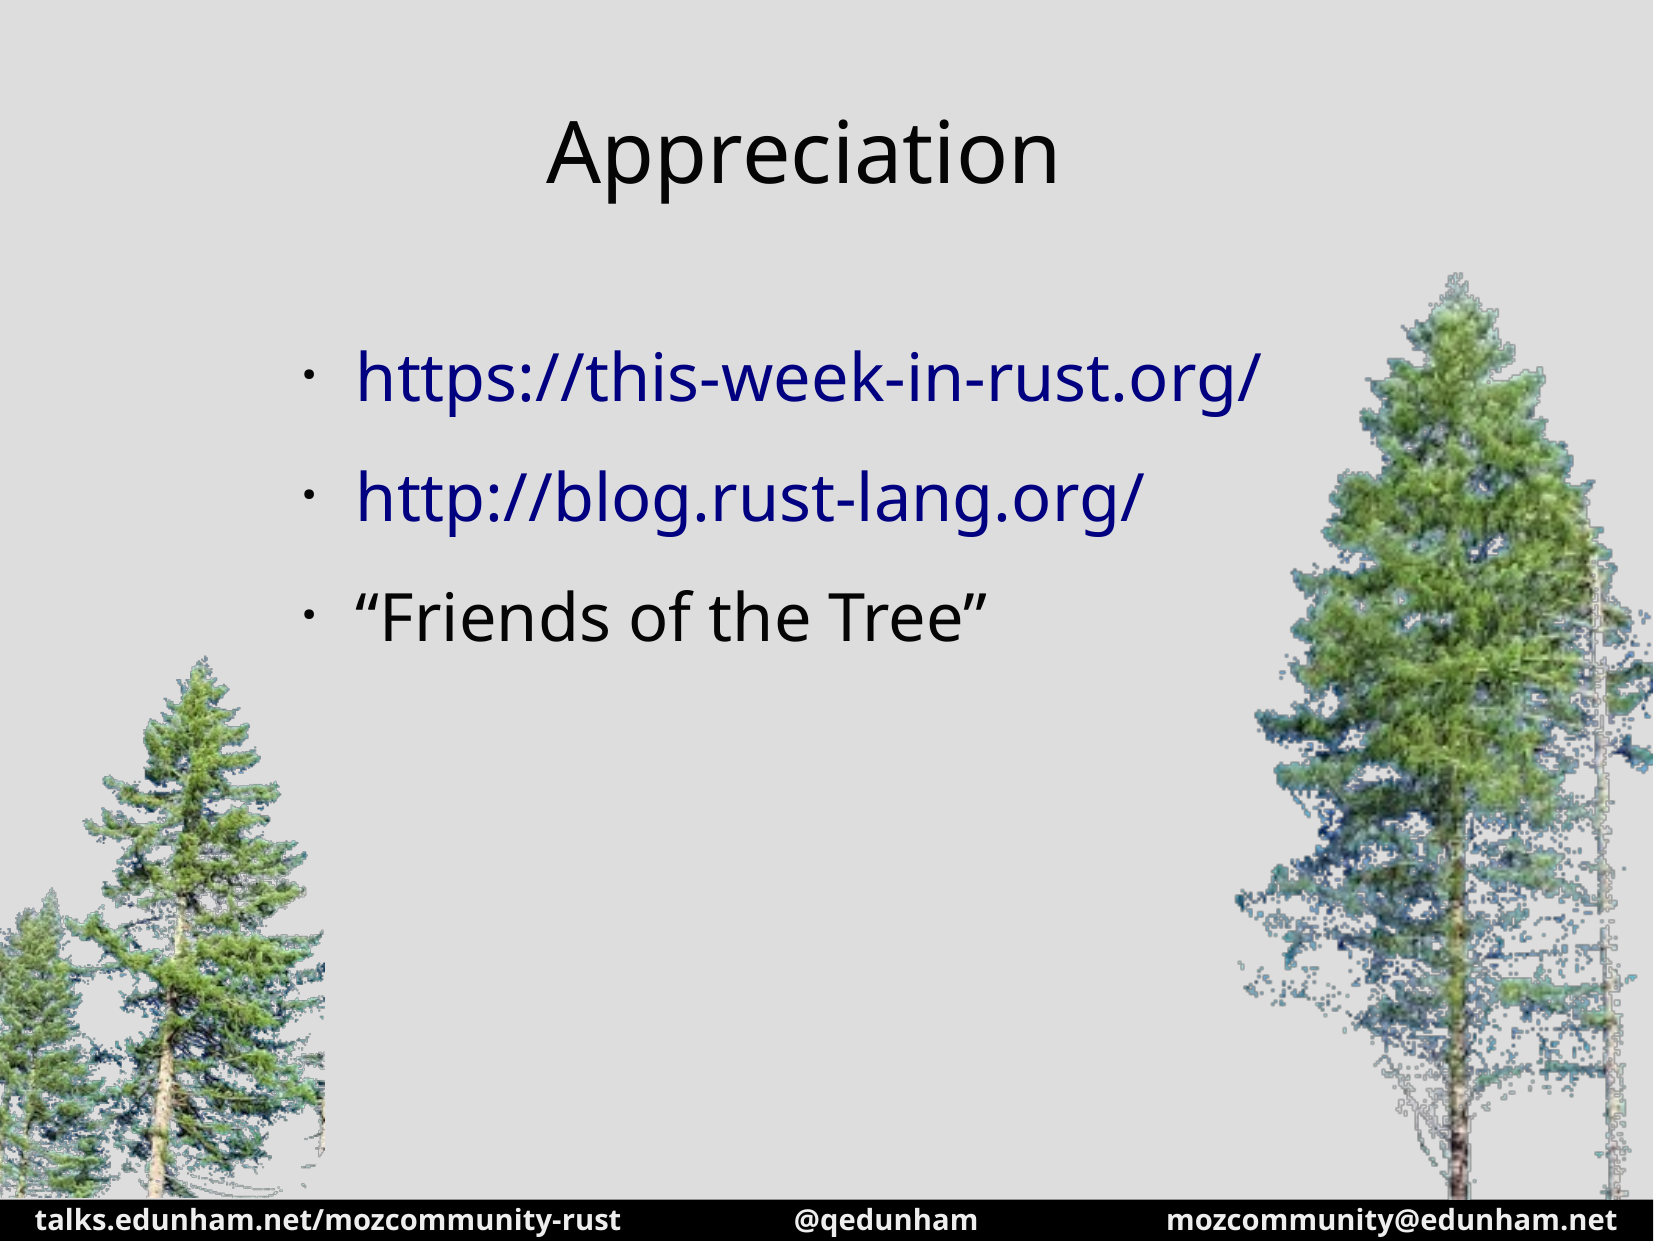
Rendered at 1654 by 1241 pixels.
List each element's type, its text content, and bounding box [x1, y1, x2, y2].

picture [0, 595, 325, 1198]
list https://this-week-in-rust.org/ http://blog.rust-lang.org/ “Friends of the Tree” [285, 330, 1170, 1050]
title Appreciation [15, 47, 1594, 253]
picture [1170, 224, 1653, 1200]
